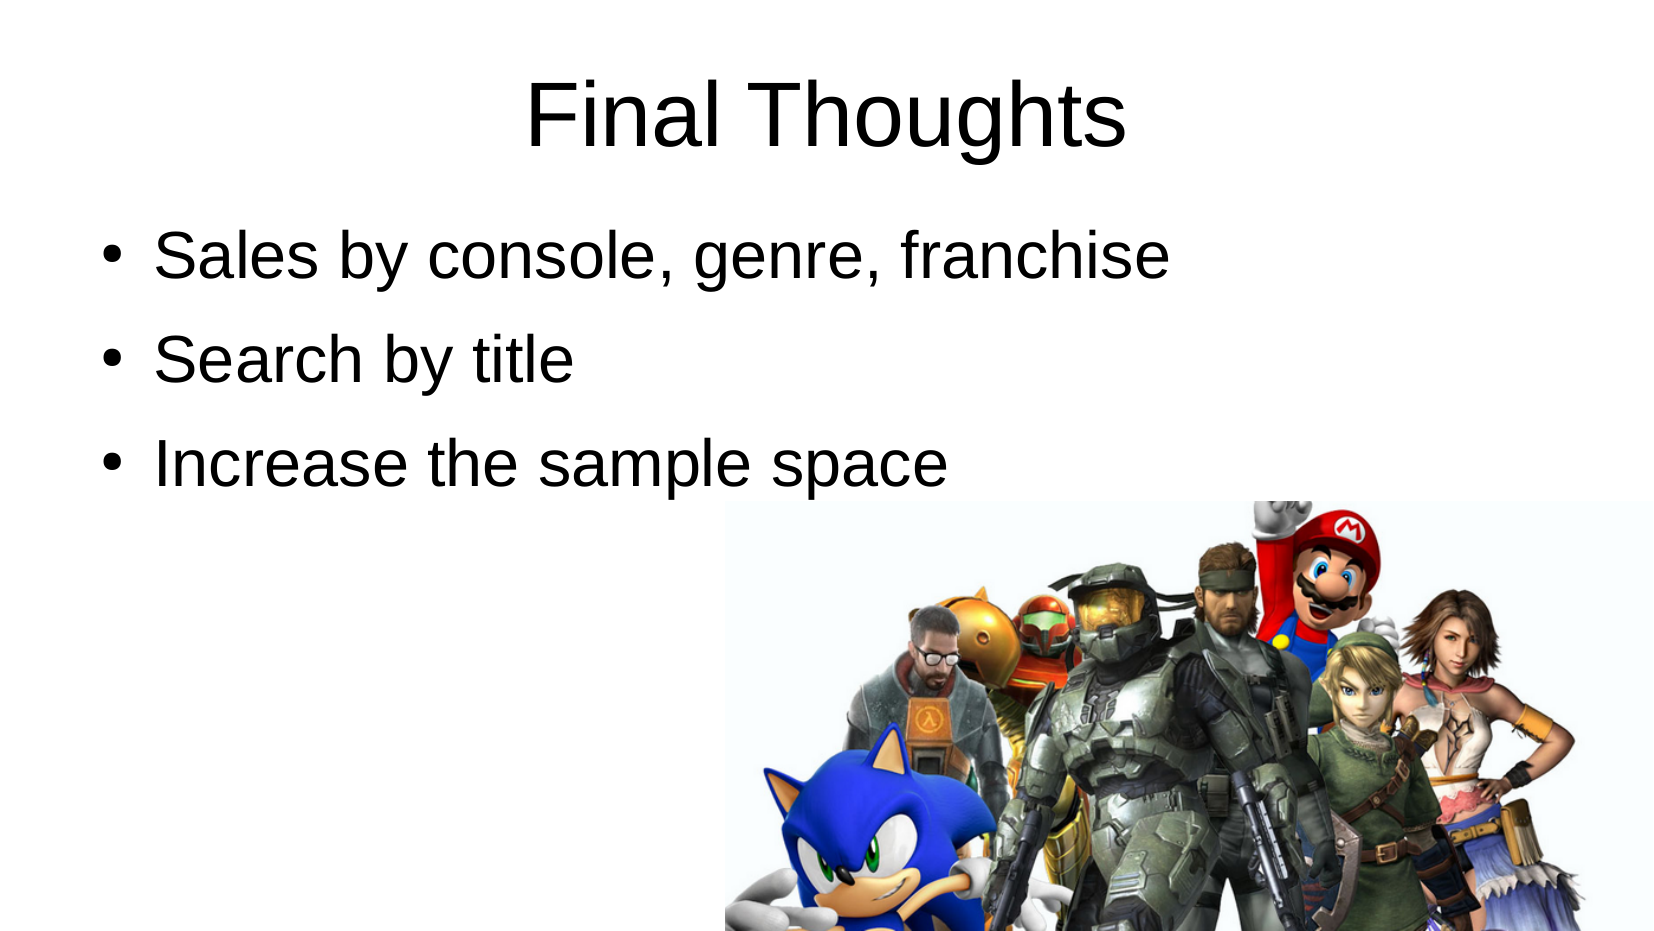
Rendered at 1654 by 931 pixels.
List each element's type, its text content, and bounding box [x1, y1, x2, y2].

title Final Thoughts [82, 37, 1571, 193]
list Sales by console, genre, franchise Search by title Increase the sample space [82, 217, 1571, 758]
picture [725, 501, 1654, 931]
